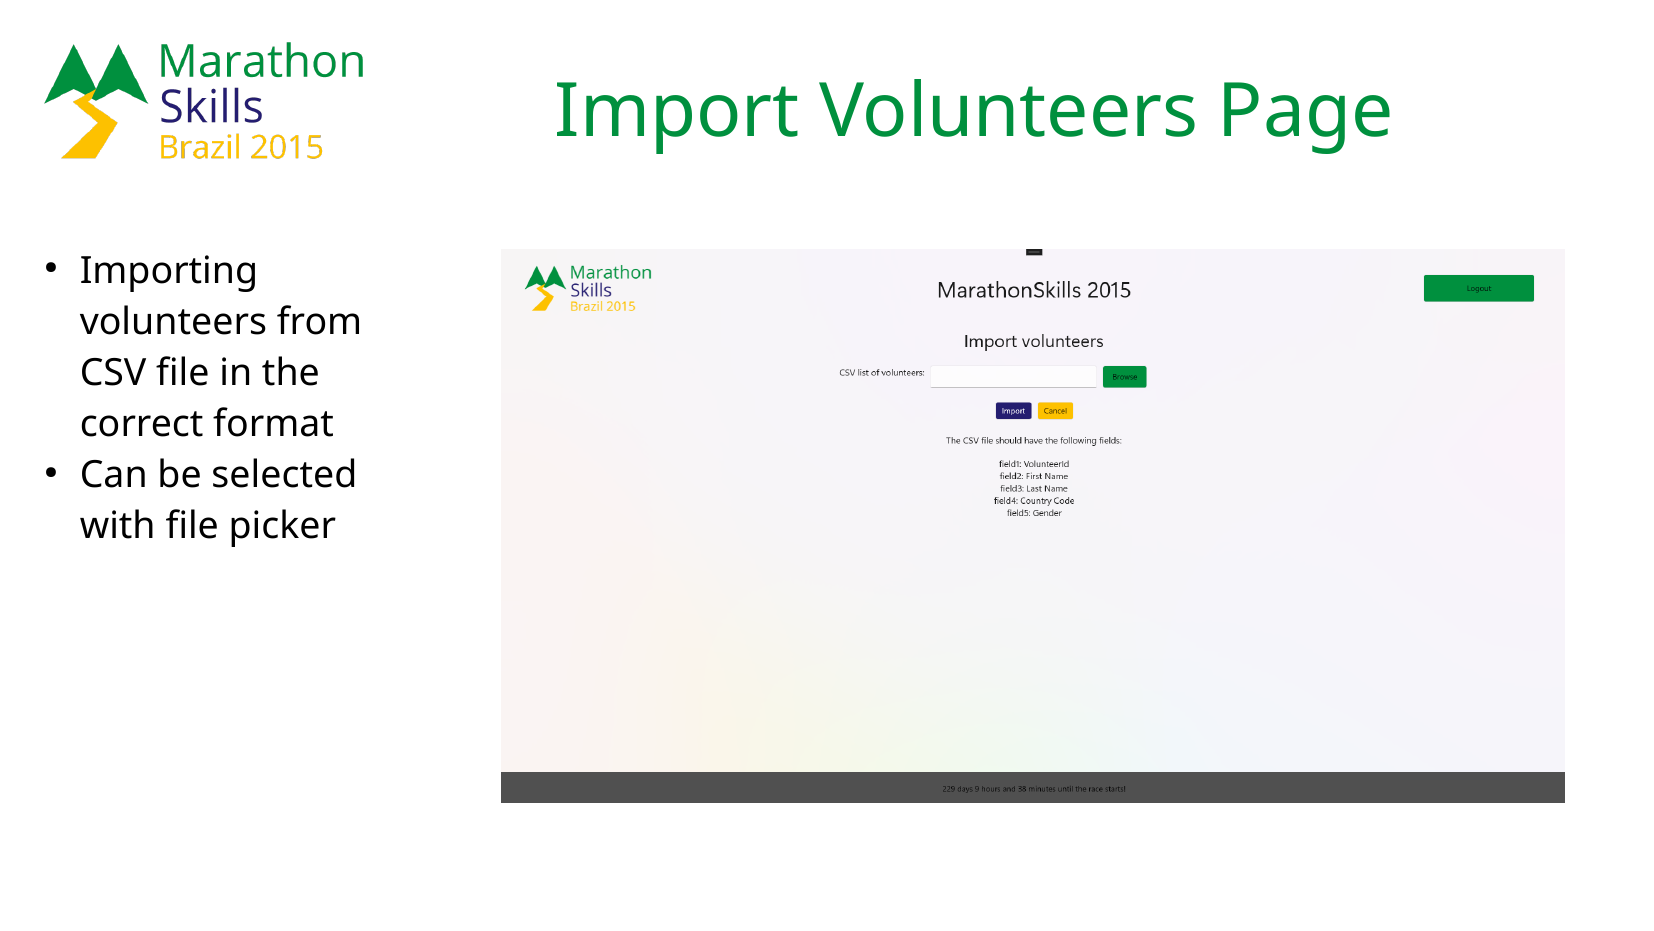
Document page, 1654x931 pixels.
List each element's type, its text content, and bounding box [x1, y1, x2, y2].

text_box Importing volunteers from CSV file in the correct format Can be selected with file picker [29, 236, 443, 827]
picture [501, 249, 1565, 803]
picture [29, 29, 384, 173]
title Import Volunteers Page [413, 29, 1536, 185]
